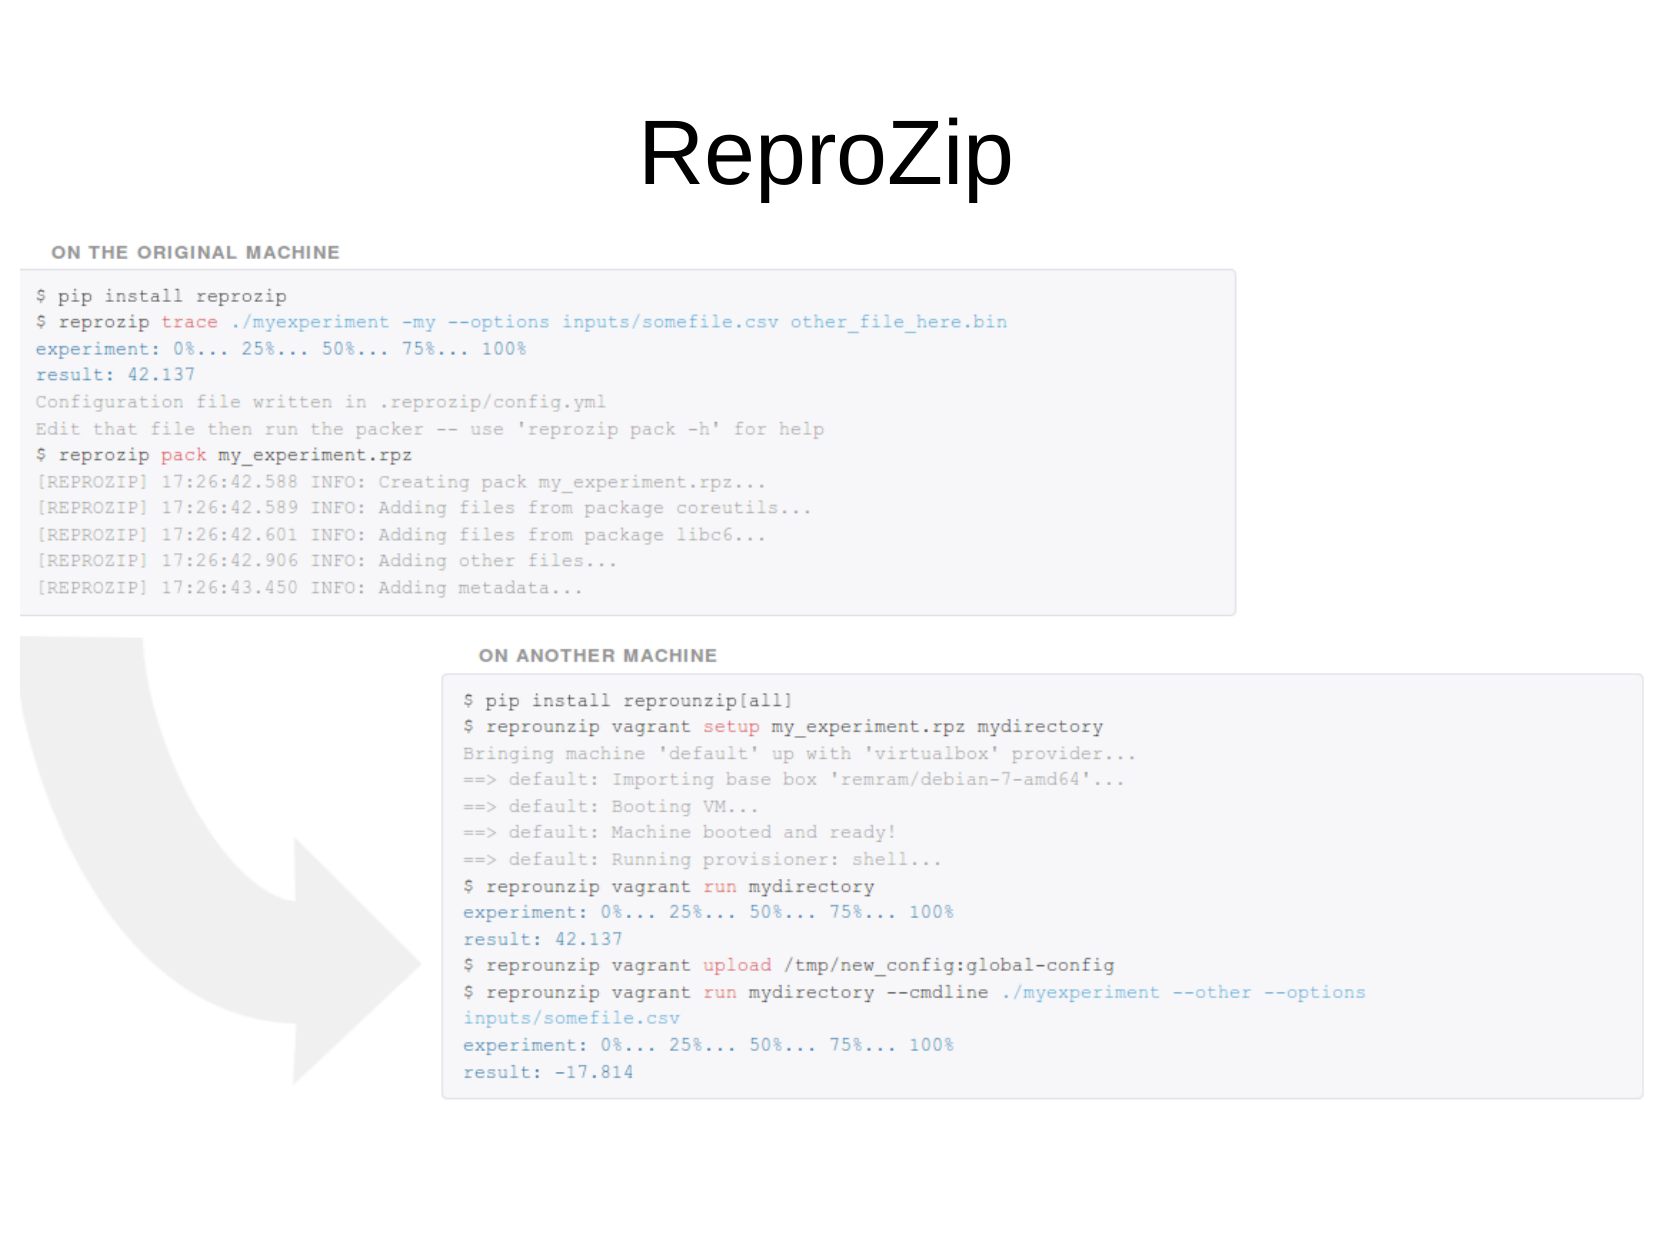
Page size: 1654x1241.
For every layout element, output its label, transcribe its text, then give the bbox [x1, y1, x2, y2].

picture [20, 229, 1654, 1111]
title ReproZip [82, 49, 1571, 229]
